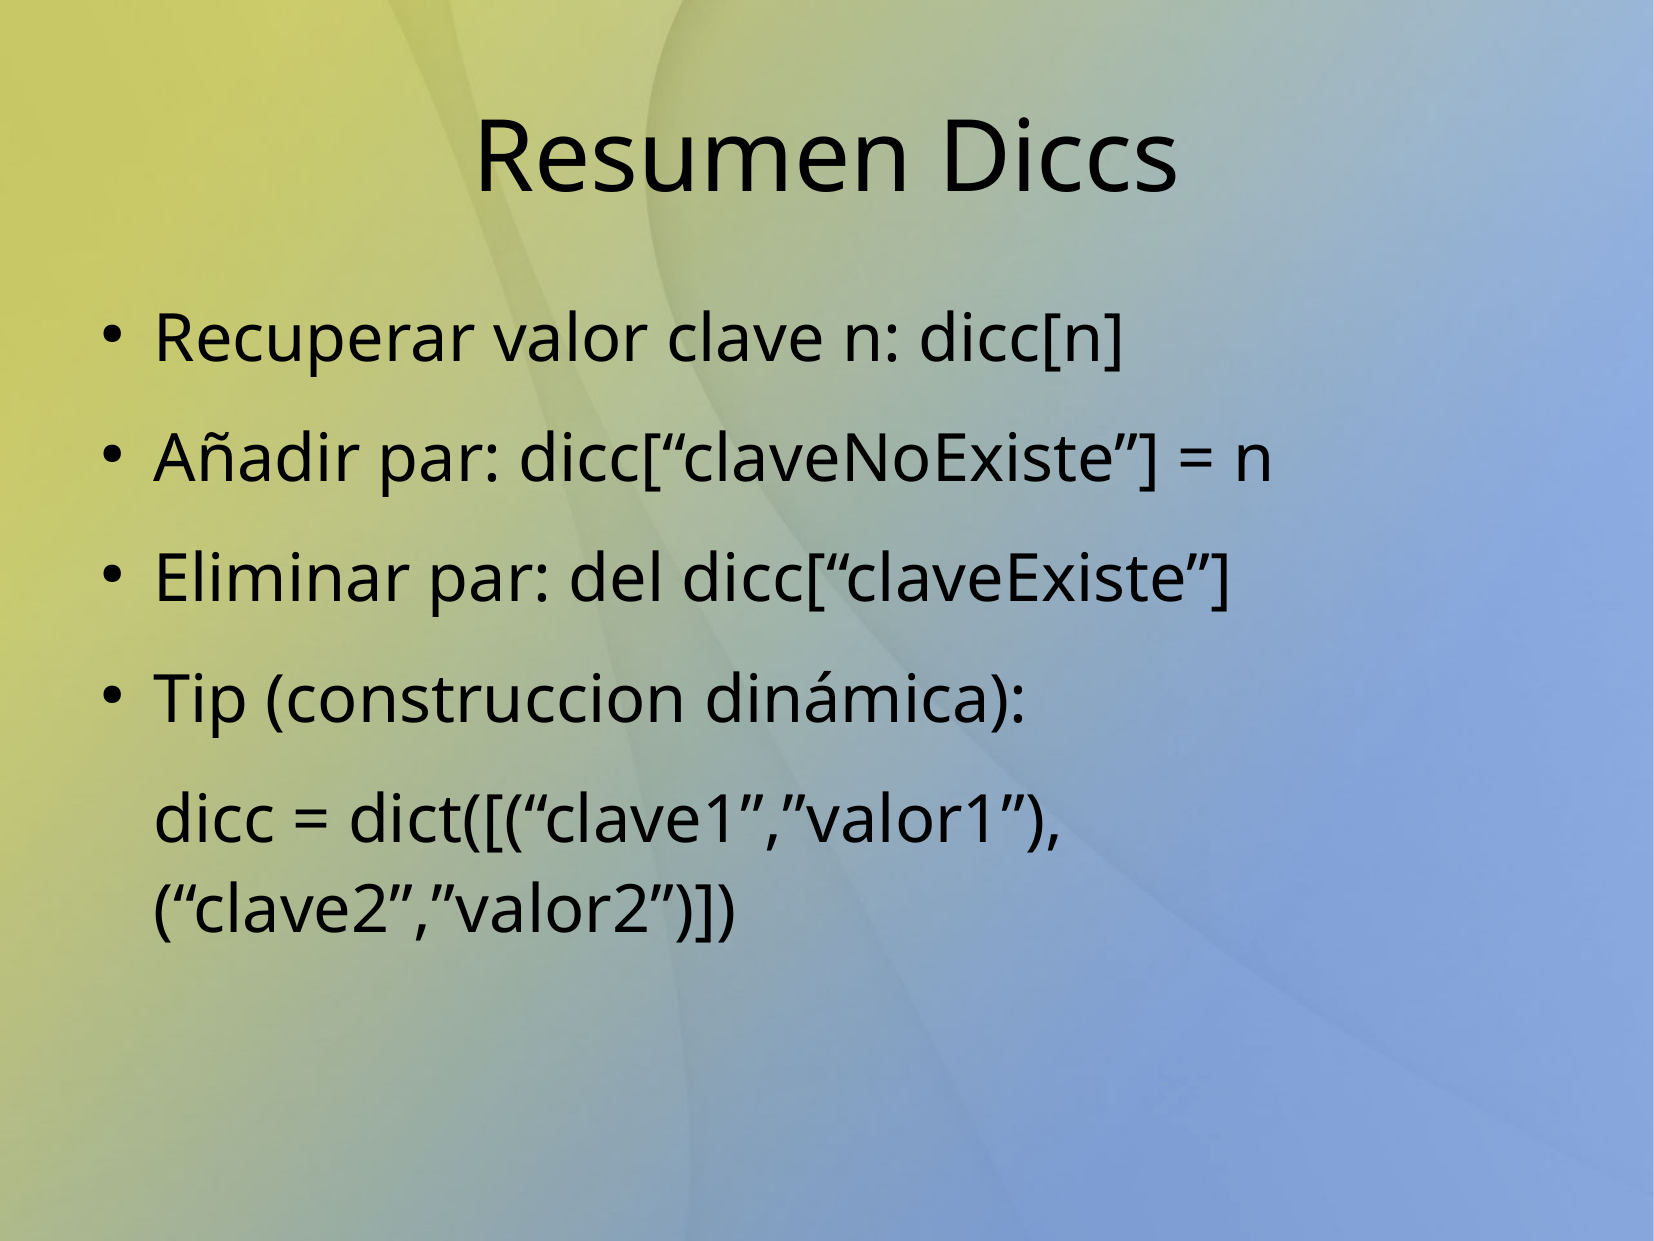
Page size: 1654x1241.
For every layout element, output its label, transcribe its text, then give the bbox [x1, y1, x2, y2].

title Resumen Diccs [82, 49, 1571, 257]
picture [0, 0, 1654, 1241]
list Recuperar valor clave n: dicc[n] Añadir par: dicc[“claveNoExiste”] = n Eliminar par: del dicc[“claveExiste”] Tip (construccion dinámica): dicc = dict([(“clave1”,”valor1”),(“clave2”,”valor2”)]) [82, 290, 1571, 1010]
